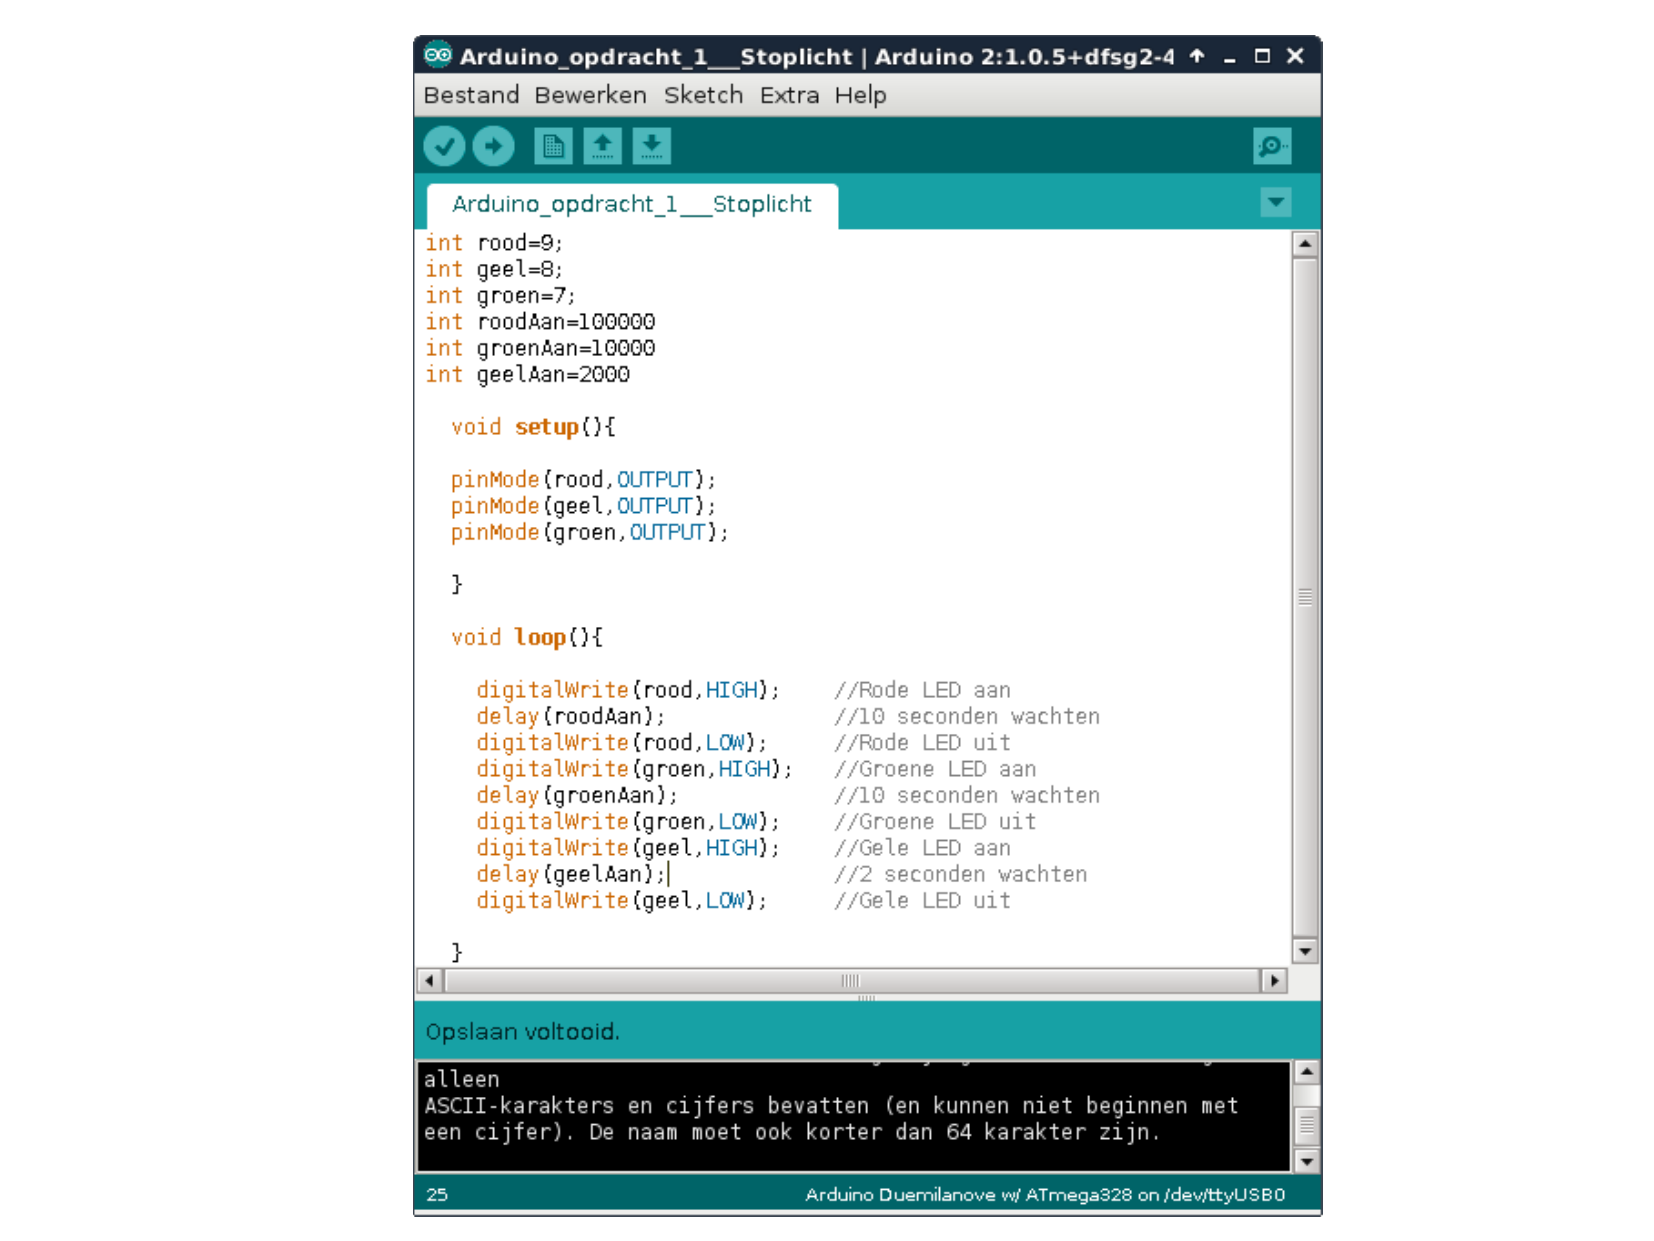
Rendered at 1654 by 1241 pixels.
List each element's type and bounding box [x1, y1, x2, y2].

picture [413, 35, 1323, 1217]
